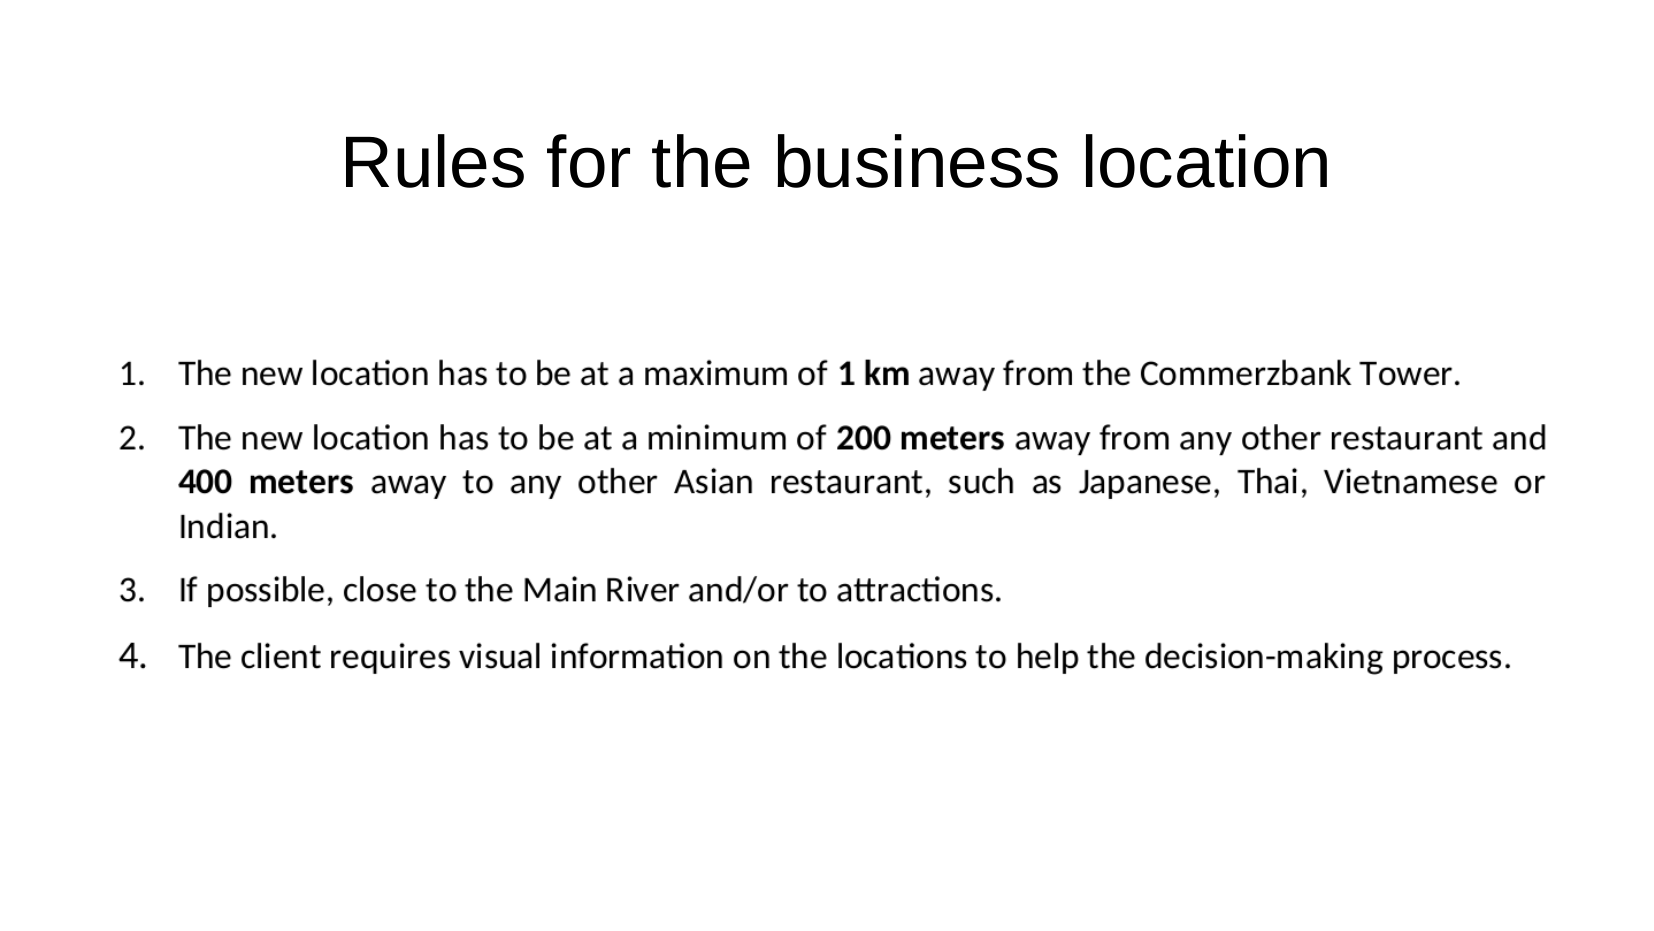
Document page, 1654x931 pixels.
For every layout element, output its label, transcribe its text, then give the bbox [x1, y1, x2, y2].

title Rules for the business location [26, 8, 1647, 316]
picture [99, 354, 1555, 691]
